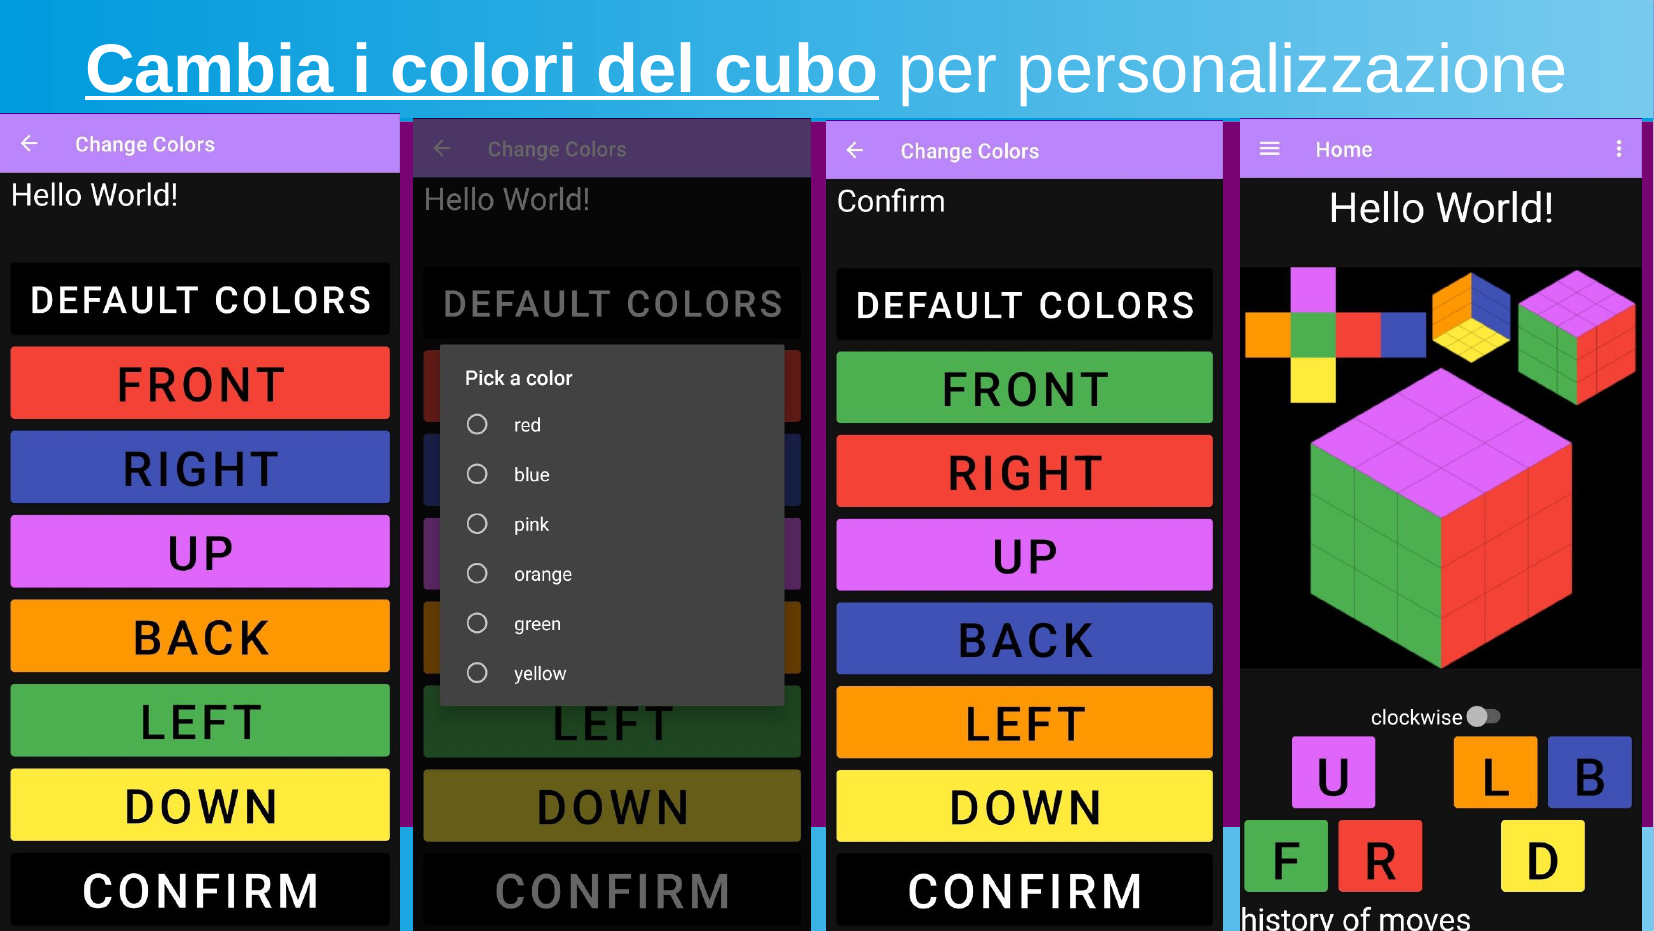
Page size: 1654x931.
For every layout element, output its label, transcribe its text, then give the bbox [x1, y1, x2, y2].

picture [413, 118, 811, 931]
picture [826, 121, 1223, 931]
picture [0, 113, 400, 931]
title Cambia i colori del cubo per personalizzazione [59, 29, 1595, 108]
picture [1240, 118, 1642, 931]
